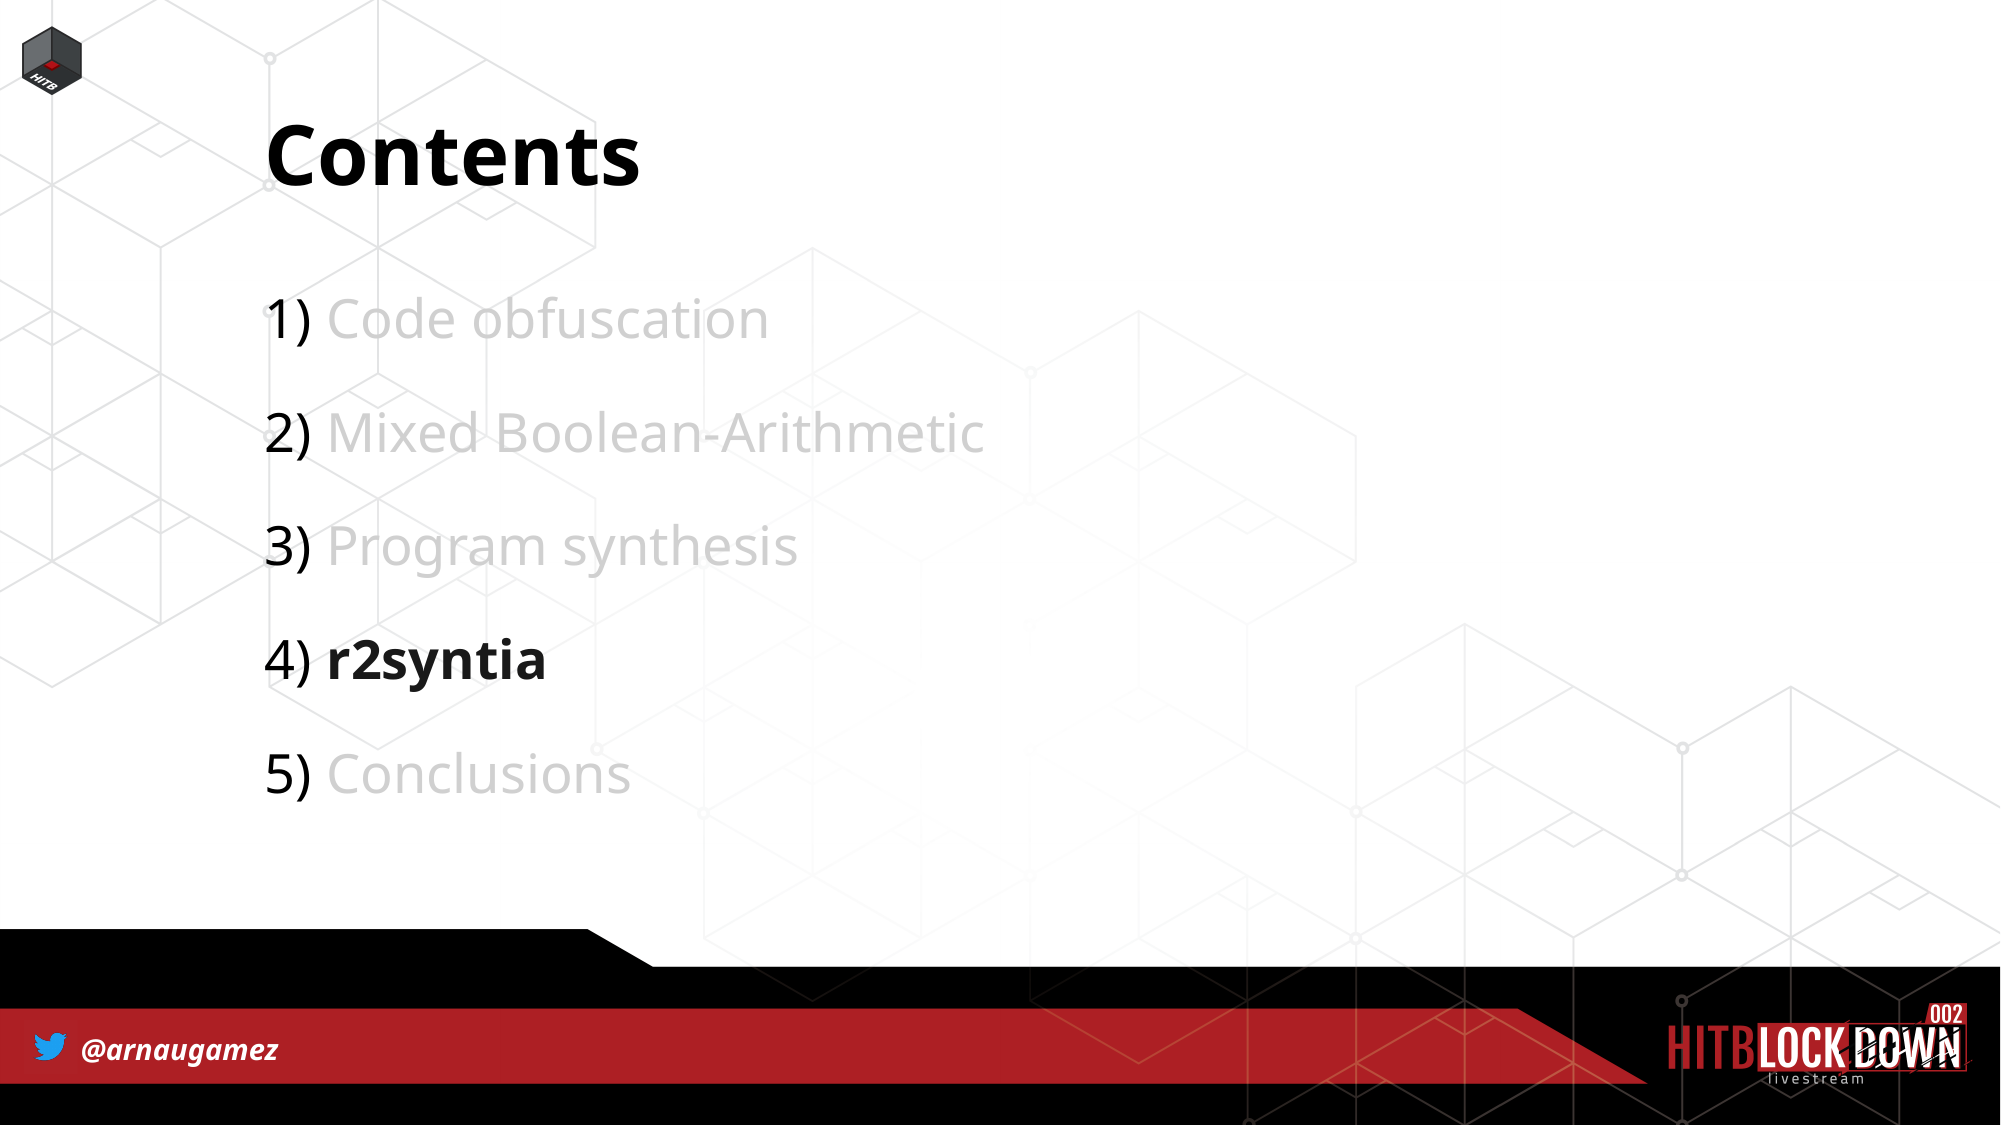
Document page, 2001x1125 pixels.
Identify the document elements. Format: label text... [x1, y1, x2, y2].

picture [0, 0, 2001, 1125]
title Contents [249, 108, 1750, 210]
text_box Code obfuscation Mixed Boolean-Arithmetic Program synthesis r2syntia Conclusions [249, 227, 1790, 826]
